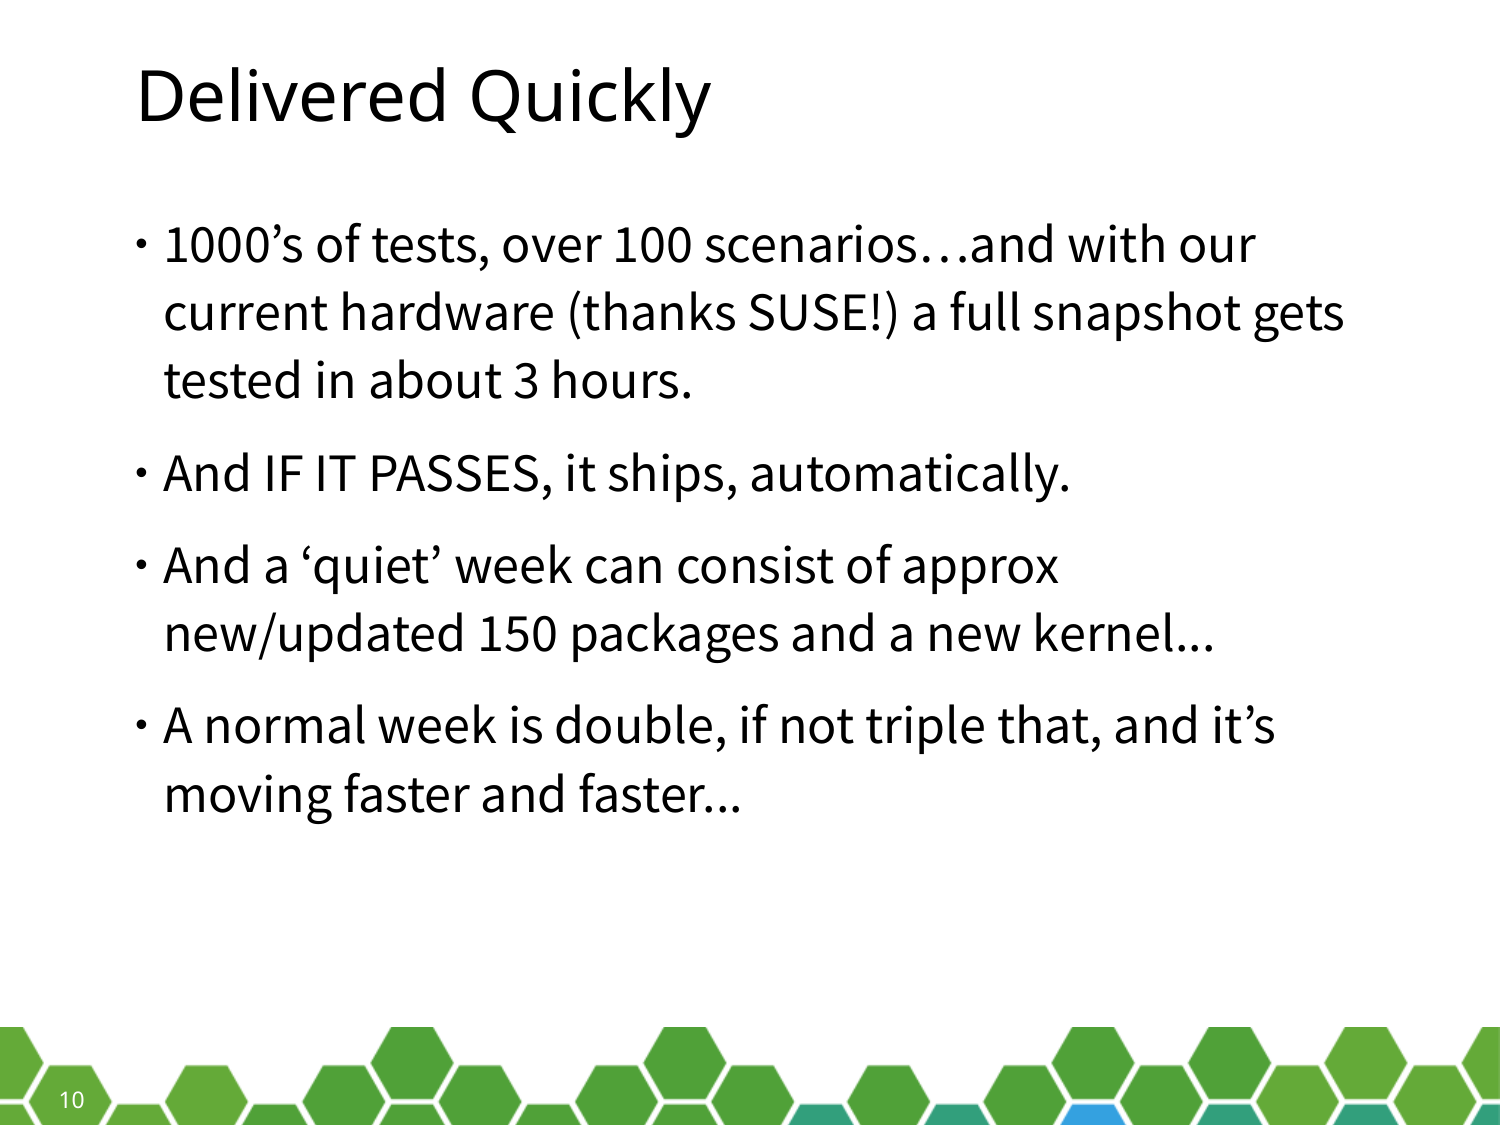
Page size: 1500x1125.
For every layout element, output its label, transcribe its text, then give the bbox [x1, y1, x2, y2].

picture [0, 1027, 1500, 1125]
title Delivered Quickly [135, 12, 1372, 175]
list 1000’s of tests, over 100 scenarios…and with our current hardware (thanks SUSE!) a full snapshot gets tested in about 3 hours. And IF IT PASSES, it ships, automatically. And a ‘quiet’ week can consist of approx new/updated 150 packages and a new kernel... A normal week is double, if not triple that, and it’s moving faster and faster... [135, 208, 1372, 862]
